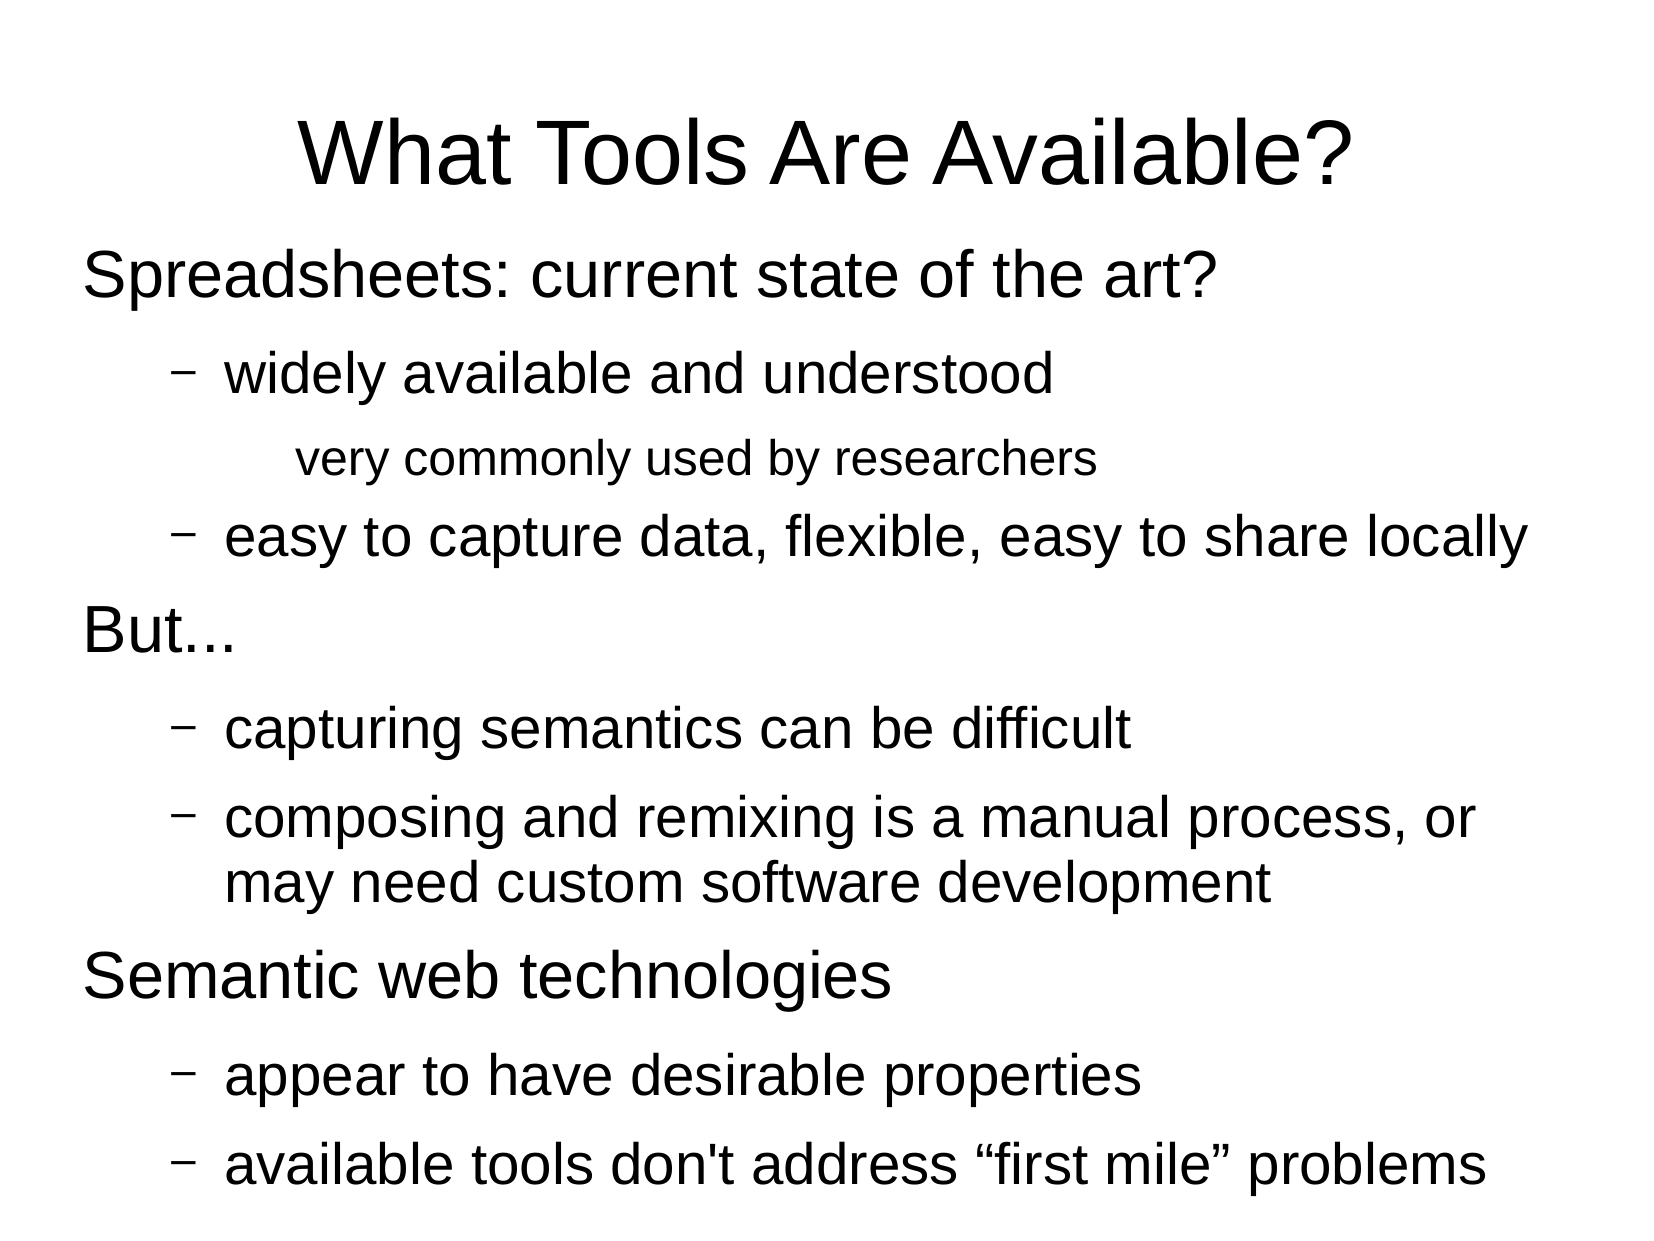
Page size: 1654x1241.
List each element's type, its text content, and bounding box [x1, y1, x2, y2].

title What Tools Are Available? [82, 49, 1571, 237]
list Spreadsheets: current state of the art? widely available and understood very commonly used by researchers easy to capture data, flexible, easy to share locally But... capturing semantics can be difficult composing and remixing is a manual process, or may need custom software development Semantic web technologies appear to have desirable properties available tools don't address “first mile” problems [82, 237, 1571, 1196]
